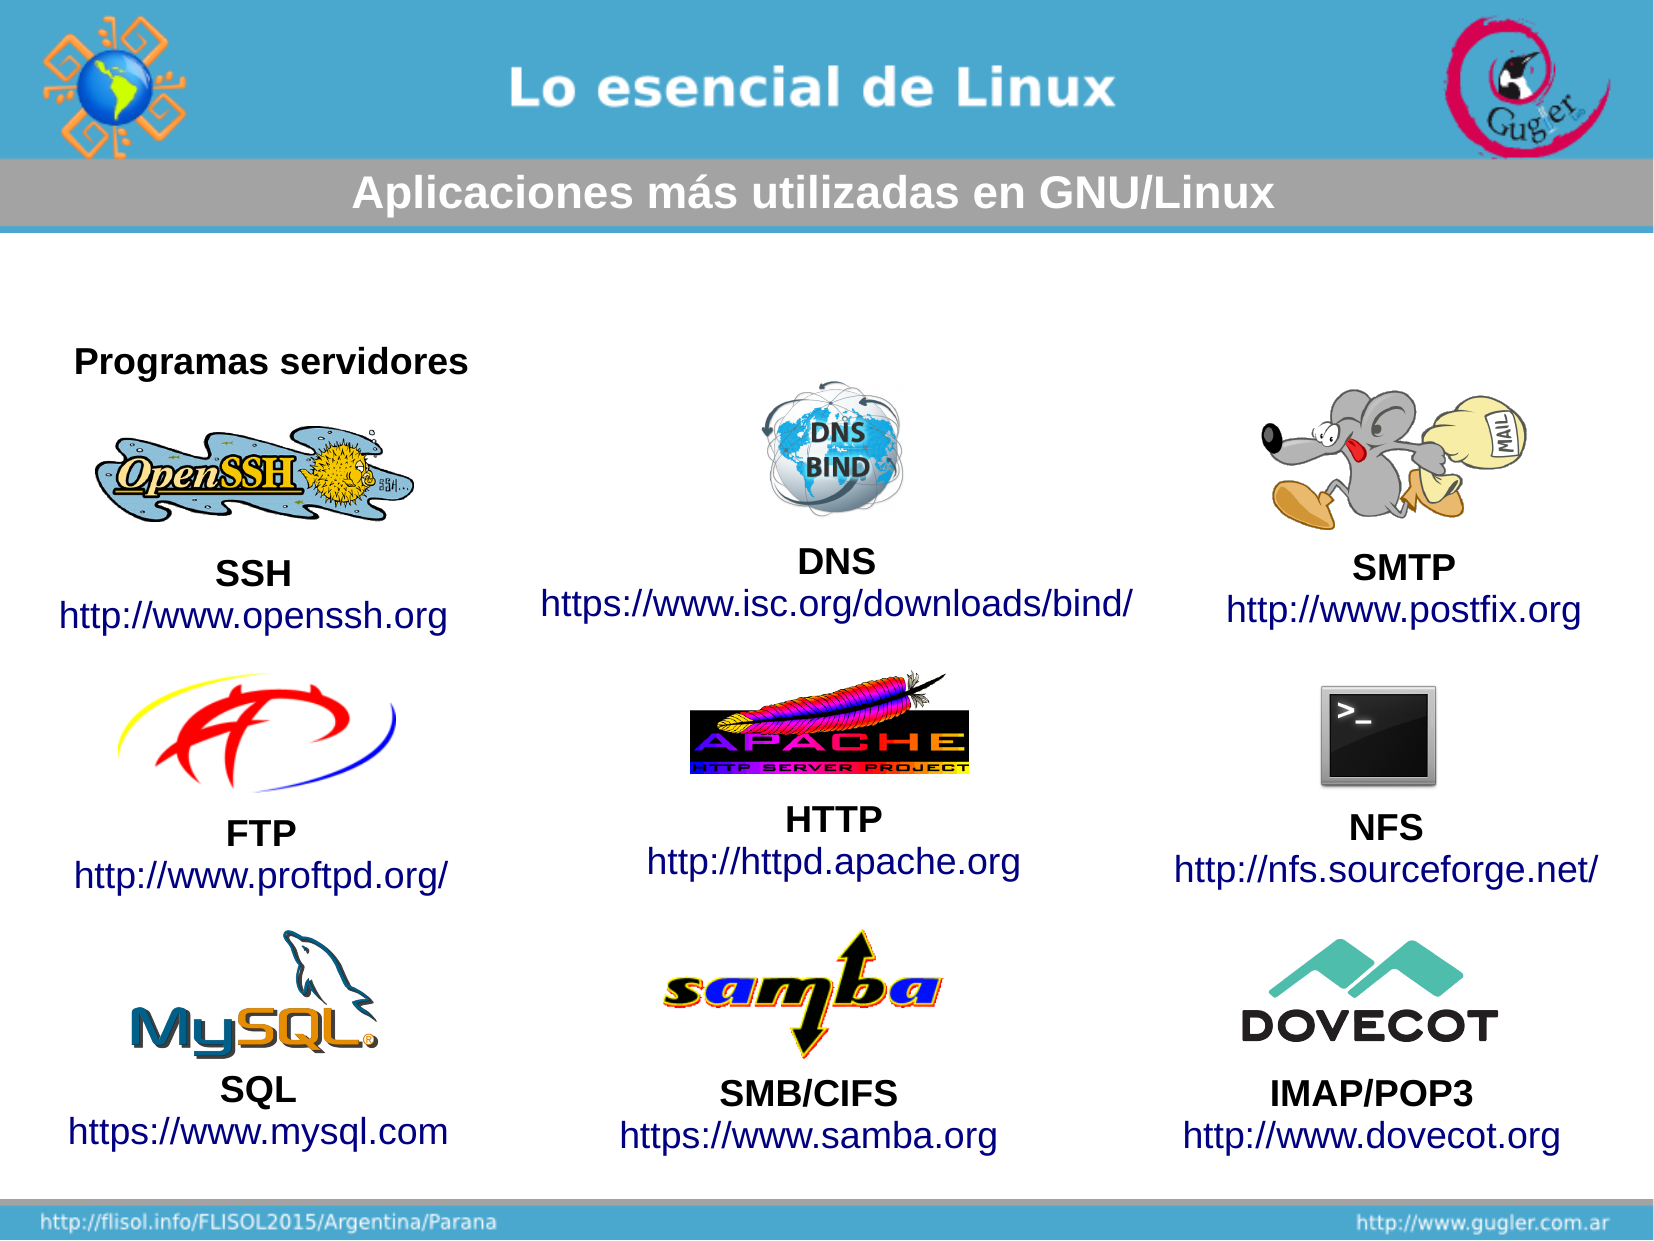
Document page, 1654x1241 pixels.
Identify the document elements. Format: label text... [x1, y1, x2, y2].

picture [1216, 923, 1524, 1058]
text_box SMB/CIFS https://www.samba.org [604, 1065, 1011, 1165]
text_box Aplicaciones más utilizadas en GNU/Linux [336, 159, 1294, 226]
picture [95, 426, 414, 522]
picture [0, 1199, 1654, 1240]
picture [118, 673, 396, 793]
text_box NFS http://nfs.sourceforge.net/ [1159, 799, 1614, 899]
text_box SMTP http://www.postfix.org [1211, 538, 1595, 638]
text_box FTP http://www.proftpd.org/ [59, 804, 462, 904]
picture [0, 0, 1654, 234]
picture [1316, 673, 1441, 798]
text_box SSH http://www.openssh.org [44, 544, 461, 644]
text_box DNS https://www.isc.org/downloads/bind/ [525, 533, 1145, 632]
text_box SQL https://www.mysql.com [53, 1061, 462, 1161]
picture [110, 904, 396, 1136]
text_box HTTP http://httpd.apache.org [631, 790, 1037, 890]
text_box IMAP/POP3 http://www.dovecot.org [1167, 1065, 1574, 1165]
picture [1252, 384, 1536, 535]
picture [662, 928, 945, 1066]
text_box Programas servidores [59, 332, 1630, 390]
picture [755, 371, 910, 525]
picture [690, 670, 969, 774]
